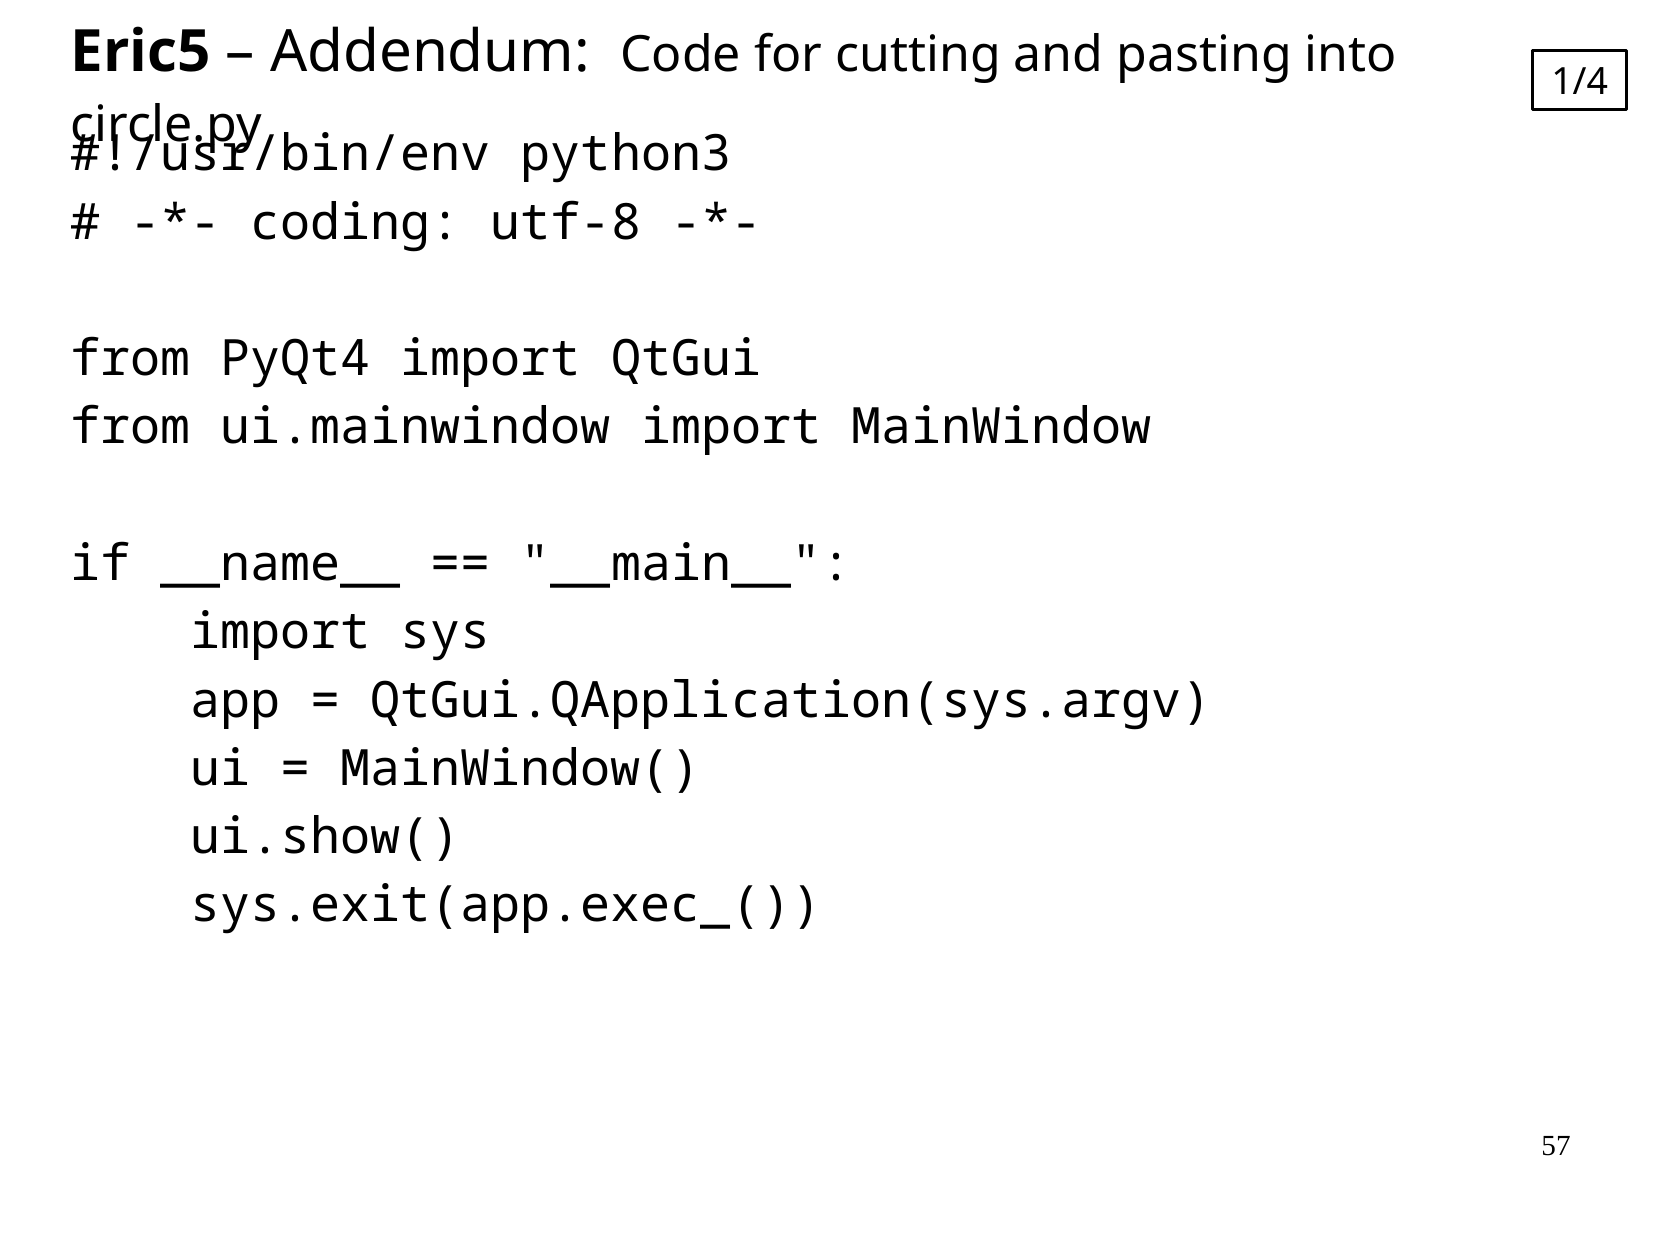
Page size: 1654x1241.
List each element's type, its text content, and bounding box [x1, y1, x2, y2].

text_box #!/usr/bin/env python3 # -*- coding: utf-8 -*- from PyQt4 import QtGui from ui.mainwindow import MainWindow if __name__ == "__main__": import sys app = QtGui.QApplication(sys.argv) ui = MainWindow() ui.show() sys.exit(app.exec_()) [70, 184, 1560, 939]
text_box 1/4 [1532, 50, 1627, 110]
title Eric5 – Addendum: Code for cutting and pasting into circle.py [70, 44, 1559, 121]
